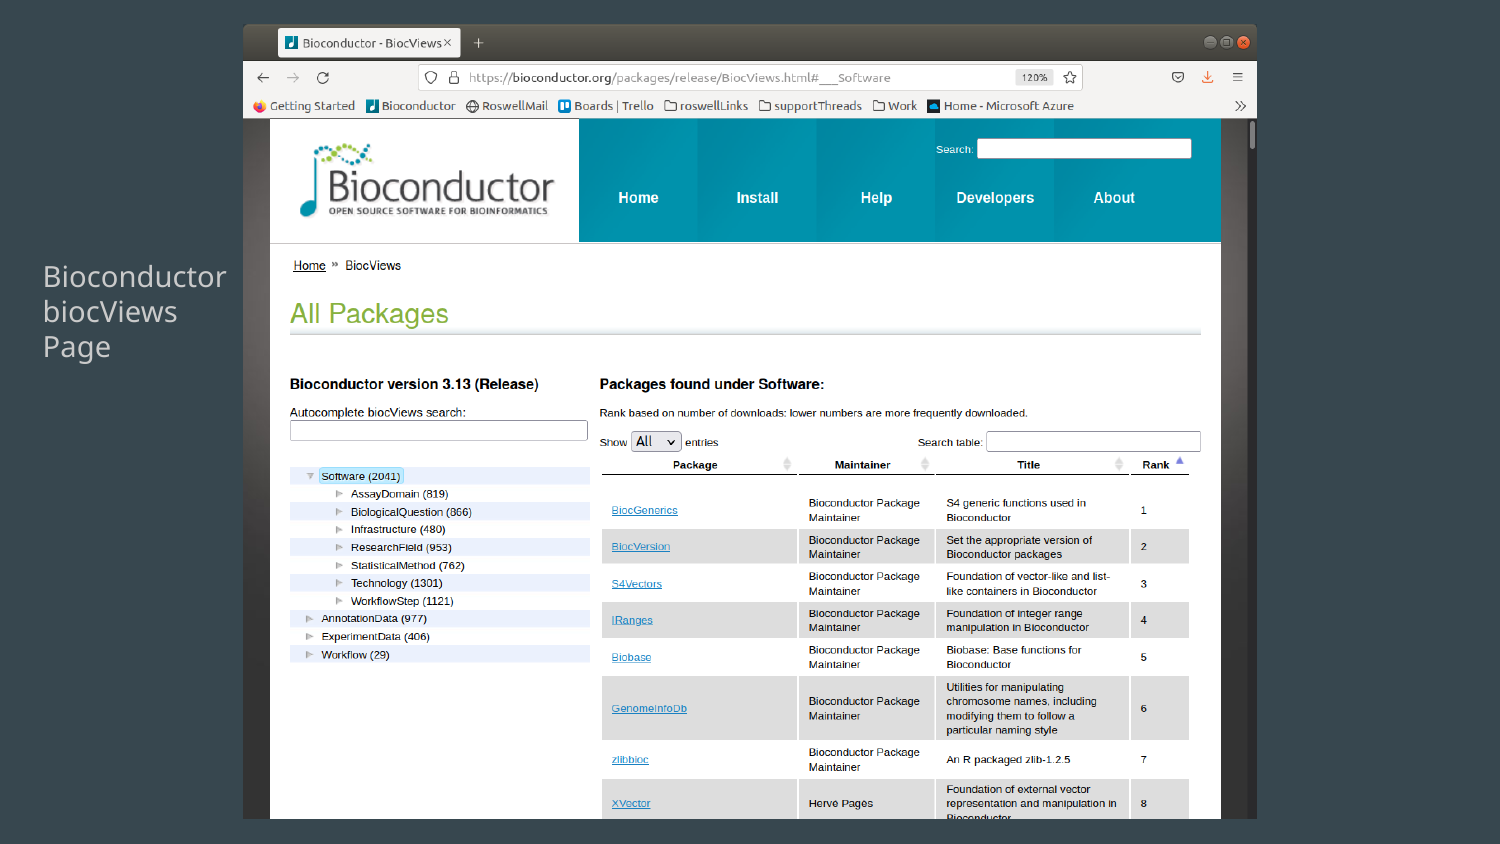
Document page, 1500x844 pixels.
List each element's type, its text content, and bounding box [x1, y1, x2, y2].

text_box Bioconductor biocViews Page [27, 242, 268, 378]
picture [243, 24, 1257, 819]
